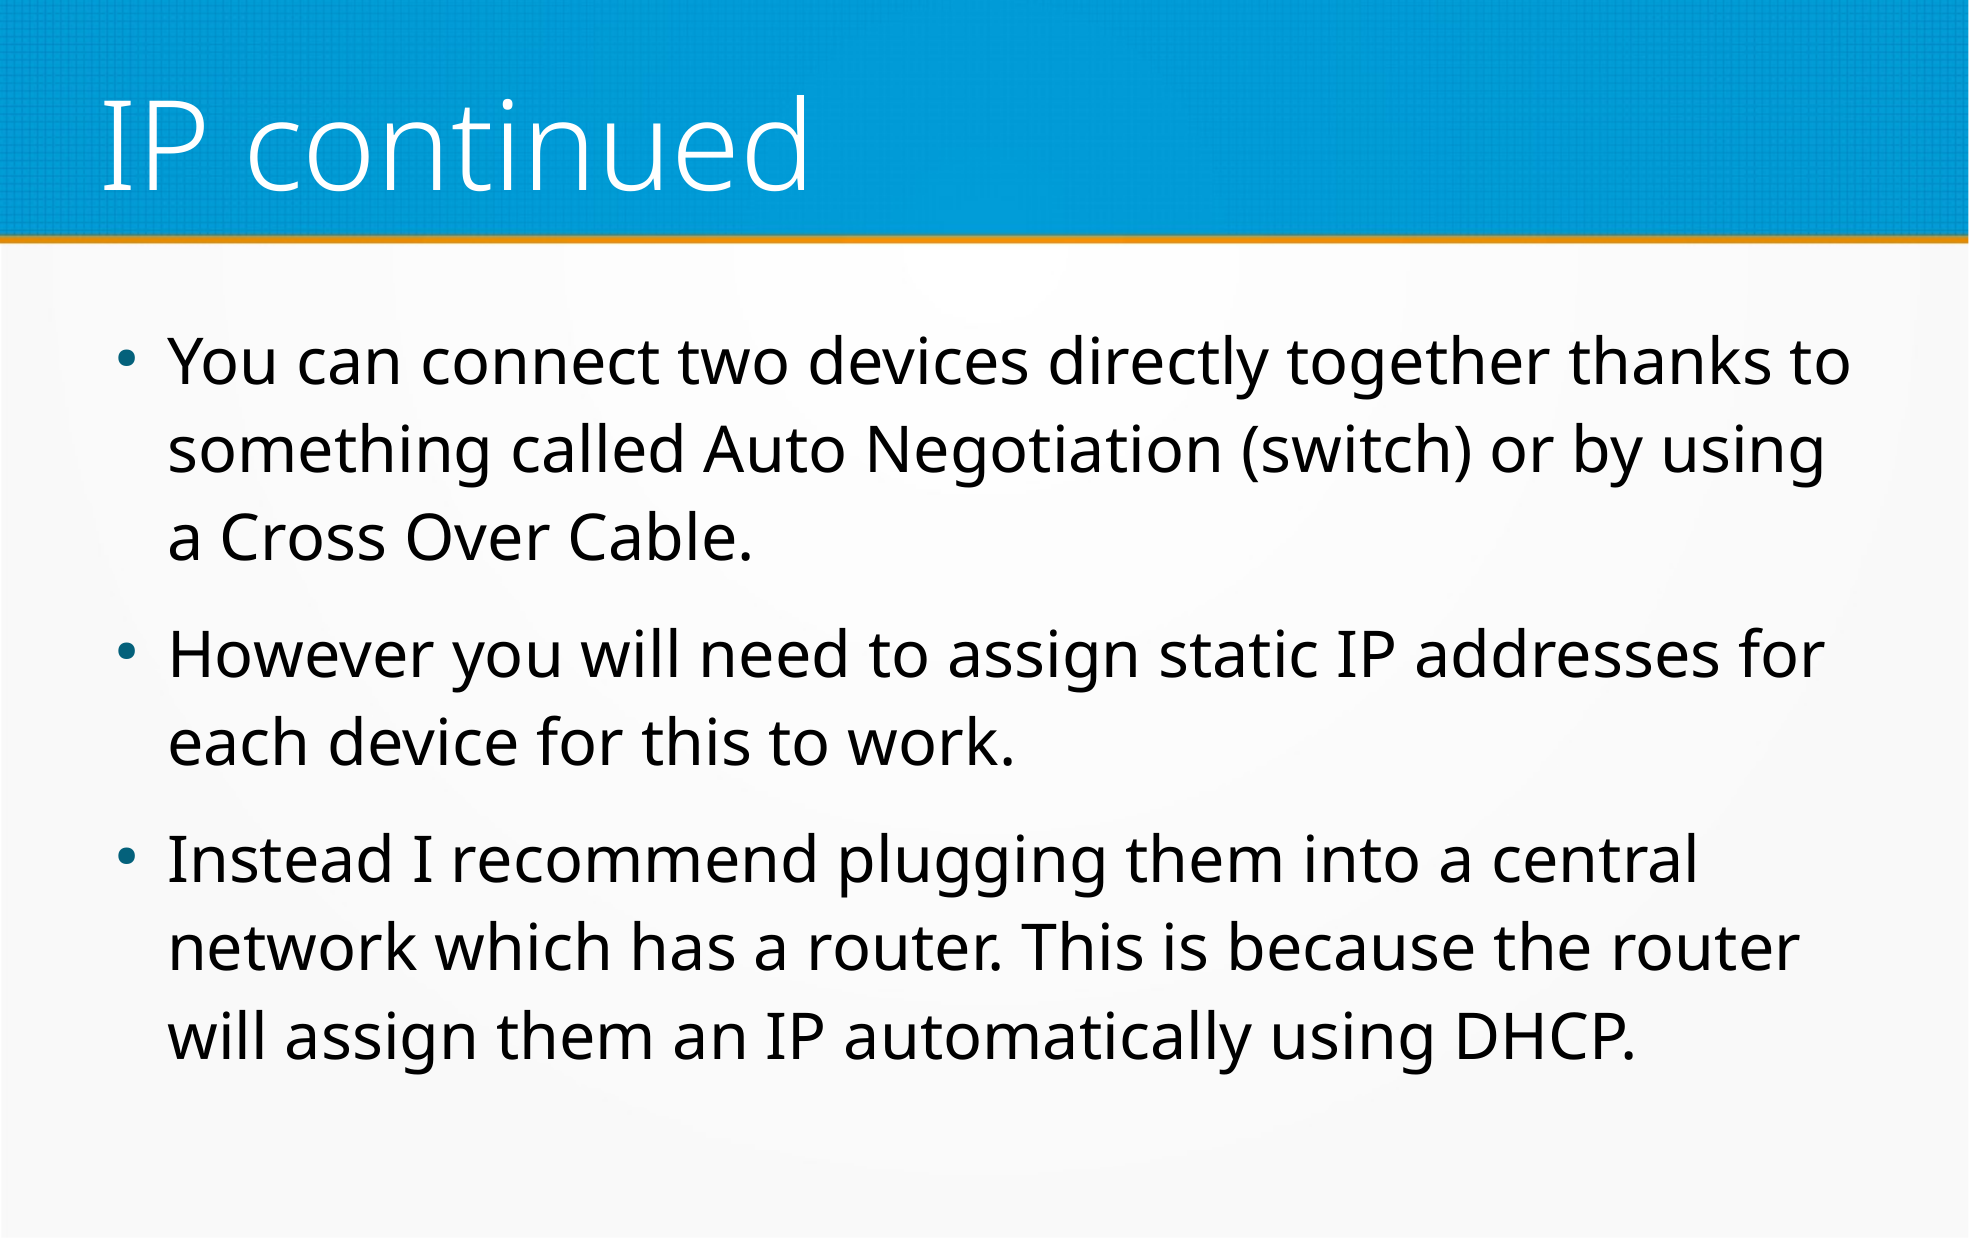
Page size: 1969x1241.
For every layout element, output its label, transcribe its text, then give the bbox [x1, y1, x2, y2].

list You can connect two devices directly together thanks to something called Auto Negotiation (switch) or by using a Cross Over Cable. However you will need to assign static IP addresses for each device for this to work. Instead I recommend plugging them into a central network which has a router. This is because the router will assign them an IP automatically using DHCP. [98, 315, 1861, 1081]
title IP continued [98, 19, 1870, 227]
picture [0, 233, 1969, 1241]
